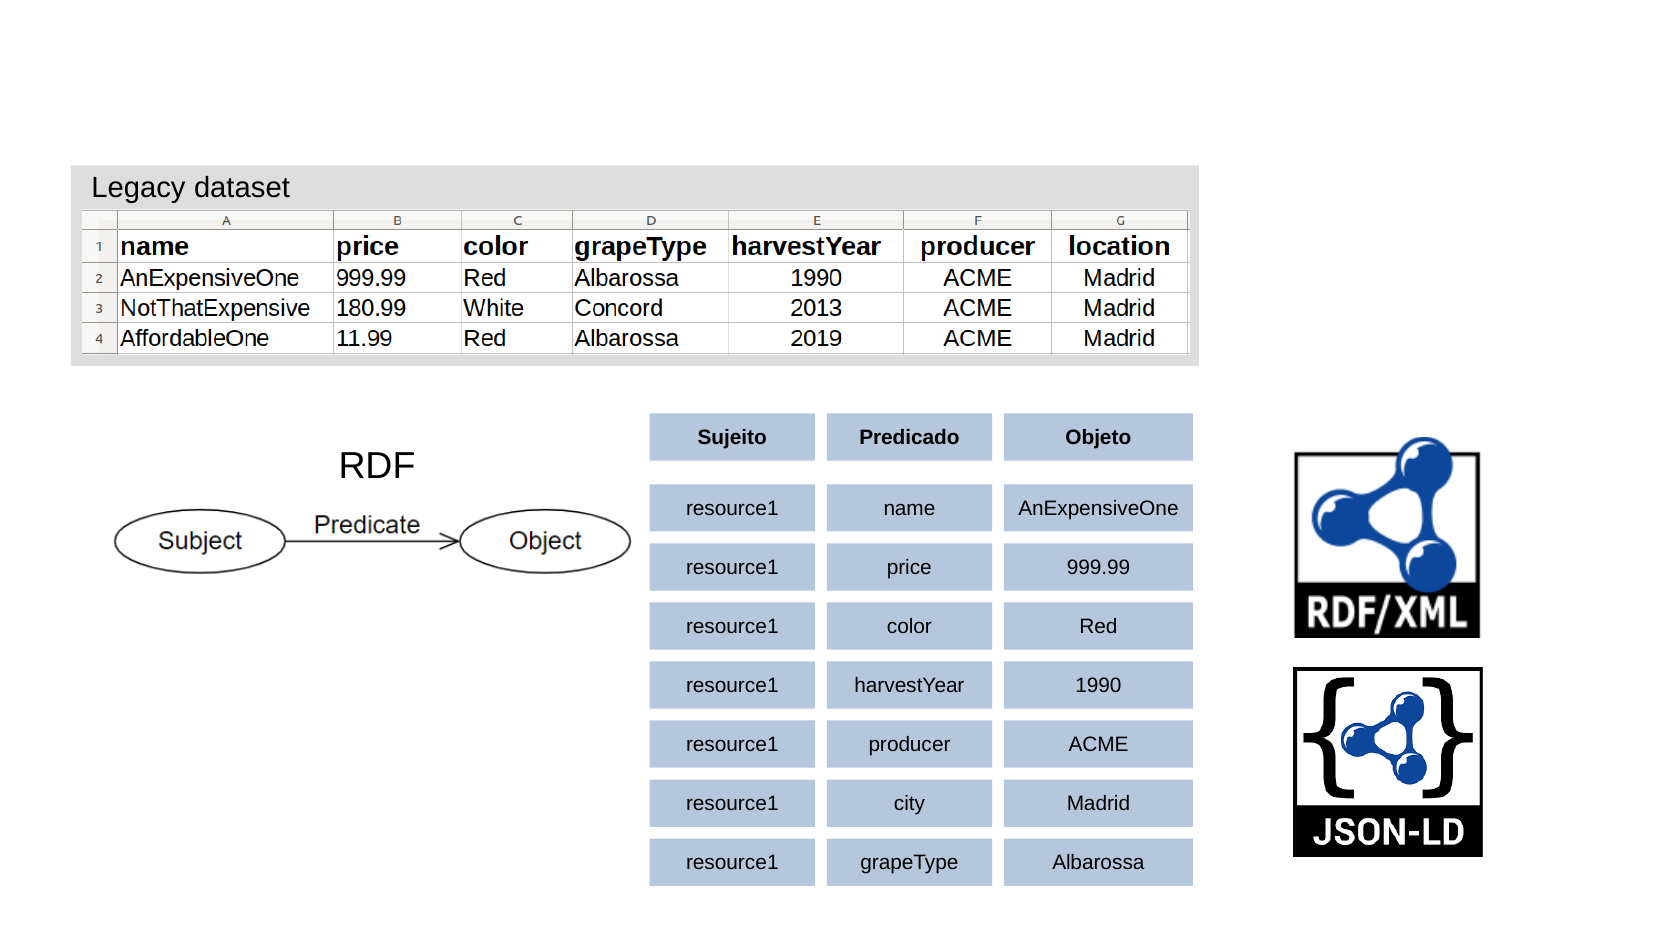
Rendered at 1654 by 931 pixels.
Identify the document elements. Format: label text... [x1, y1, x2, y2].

text_box resource1 [649, 543, 815, 591]
text_box Sujeito [649, 413, 815, 461]
text_box Predicado [826, 413, 993, 461]
picture [1293, 667, 1483, 857]
text_box resource1 [649, 838, 815, 886]
text_box Objeto [1003, 413, 1193, 461]
picture [1287, 437, 1488, 638]
text_box RDF [248, 437, 507, 494]
text_box resource1 [649, 779, 815, 827]
text_box Legacy dataset [76, 163, 331, 212]
text_box resource1 [649, 720, 815, 768]
text_box 999.99 [1003, 543, 1193, 591]
text_box grapeType [826, 838, 993, 886]
text_box 1990 [1003, 661, 1193, 709]
text_box ACME [1003, 720, 1193, 768]
picture [106, 493, 636, 579]
text_box [70, 165, 1199, 367]
text_box AnExpensiveOne [1003, 484, 1193, 532]
text_box Red [1003, 602, 1193, 650]
text_box color [826, 602, 993, 650]
text_box city [826, 779, 993, 827]
text_box resource1 [649, 661, 815, 709]
text_box name [826, 484, 993, 532]
text_box Albarossa [1003, 838, 1193, 886]
text_box Madrid [1003, 779, 1193, 827]
text_box resource1 [649, 602, 815, 650]
text_box harvestYear [826, 661, 993, 709]
text_box price [826, 543, 993, 591]
text_box resource1 [649, 484, 815, 532]
text_box producer [826, 720, 993, 768]
picture [82, 209, 1190, 355]
